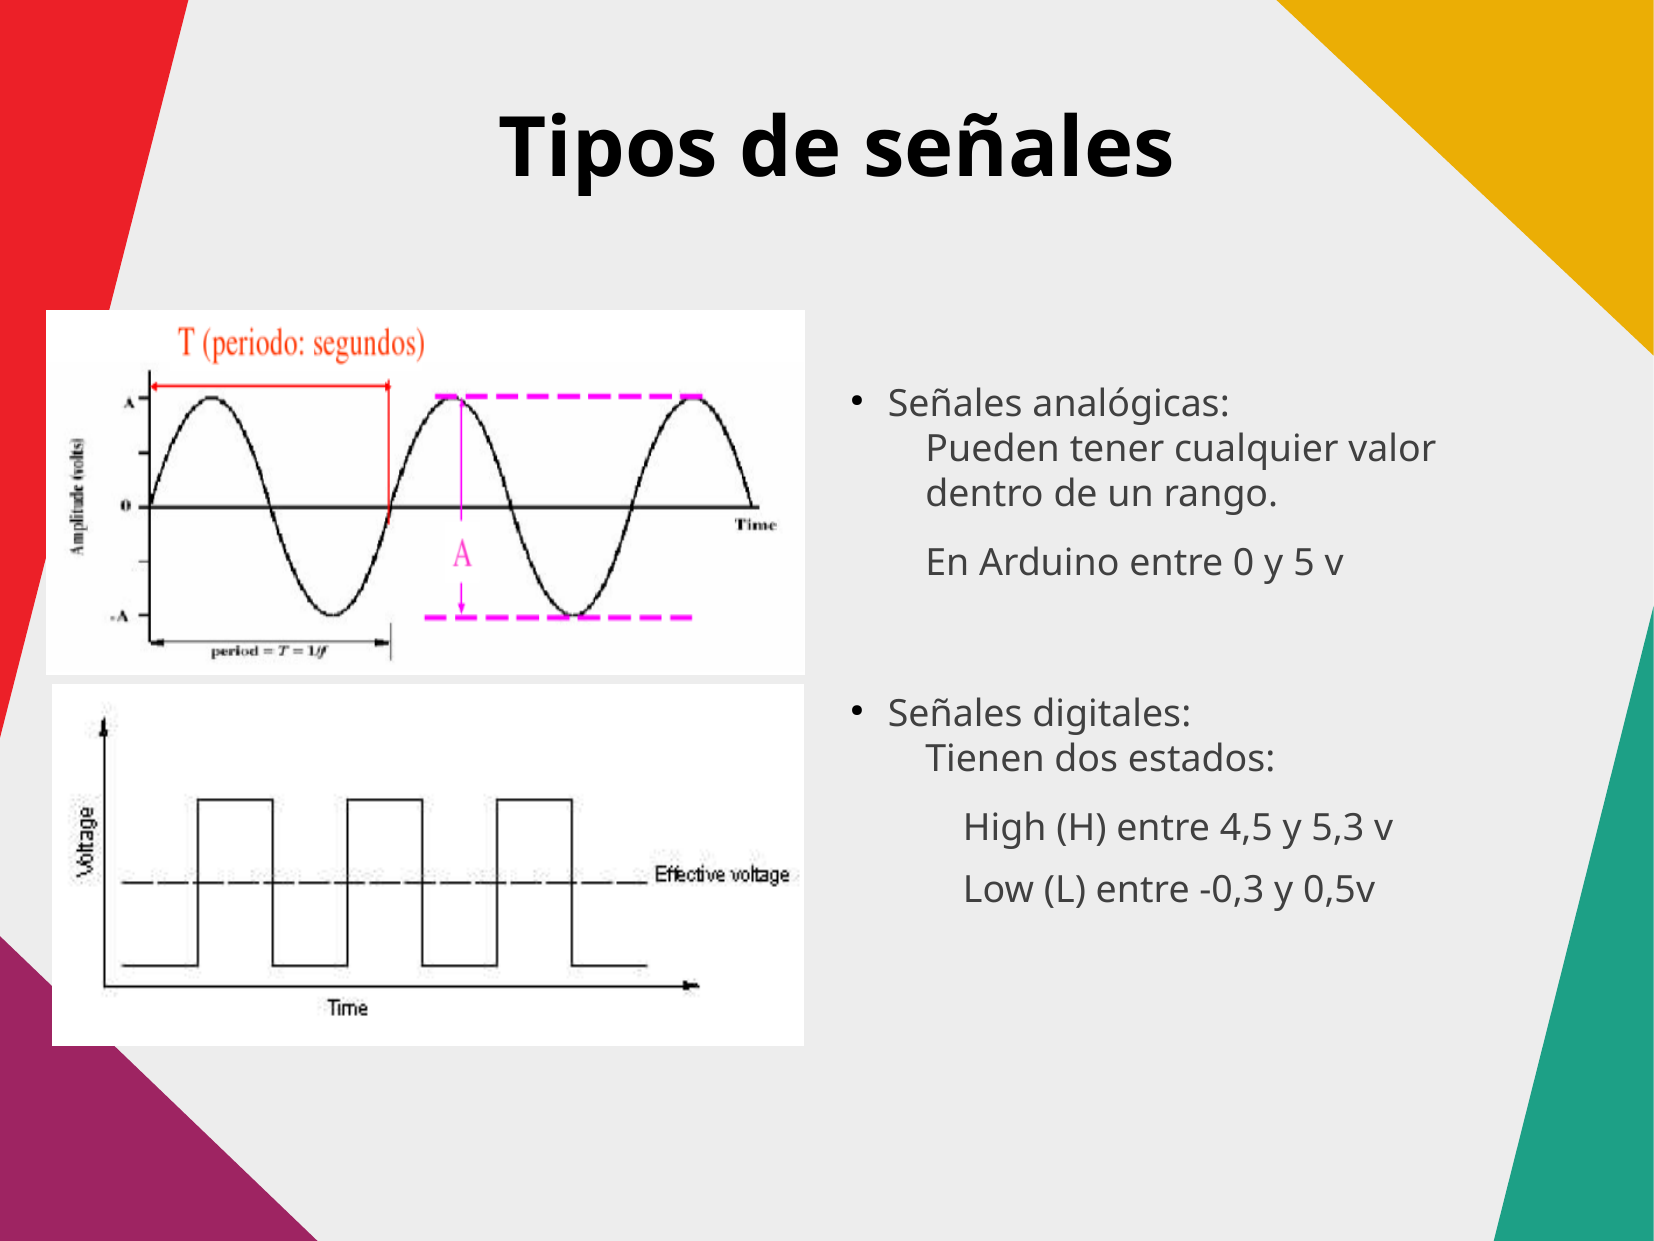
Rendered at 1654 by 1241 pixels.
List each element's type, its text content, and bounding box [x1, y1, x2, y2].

list Señales analógicas: Pueden tener cualquier valor dentro de un rango. En Arduino entre 0 y 5 v Señales digitales: Tienen dos estados: High (H) entre 4,5 y 5,3 v Low (L) entre -0,3 y 0,5v [842, 289, 1513, 1108]
title Tipos de señales [134, 40, 1548, 201]
picture [46, 310, 805, 675]
picture [52, 684, 804, 1046]
